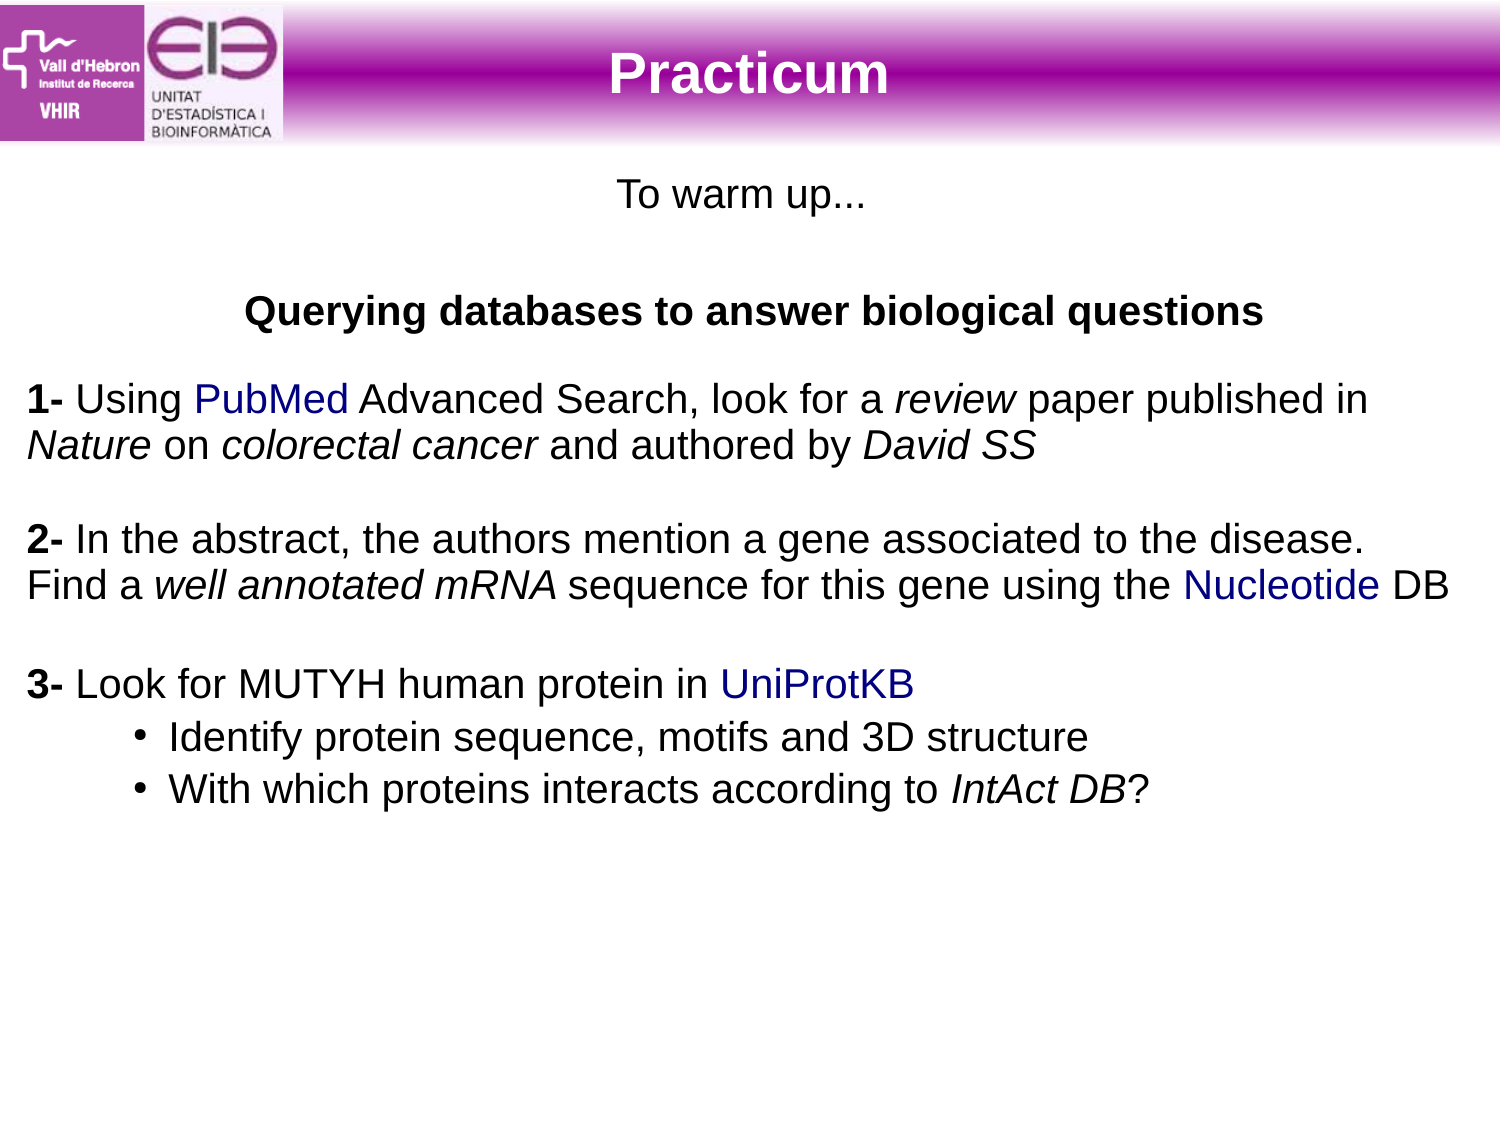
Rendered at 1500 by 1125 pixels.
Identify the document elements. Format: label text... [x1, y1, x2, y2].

text_box Practicum [0, 0, 1500, 148]
picture [0, 5, 284, 141]
text_box To warm up... [601, 163, 1067, 280]
text_box Querying databases to answer biological questions 1- Using PubMed Advanced Search, look for a review paper published in Nature on colorectal cancer and authored by David SS 2- In the abstract, the authors mention a gene associated to the disease. Find a well annotated mRNA sequence for this gene using the Nucleotide DB 3- Look for MUTYH human protein in UniProtKB Identify protein sequence, motifs and 3D structure With which proteins interacts according to IntAct DB? [11, 280, 1497, 1039]
